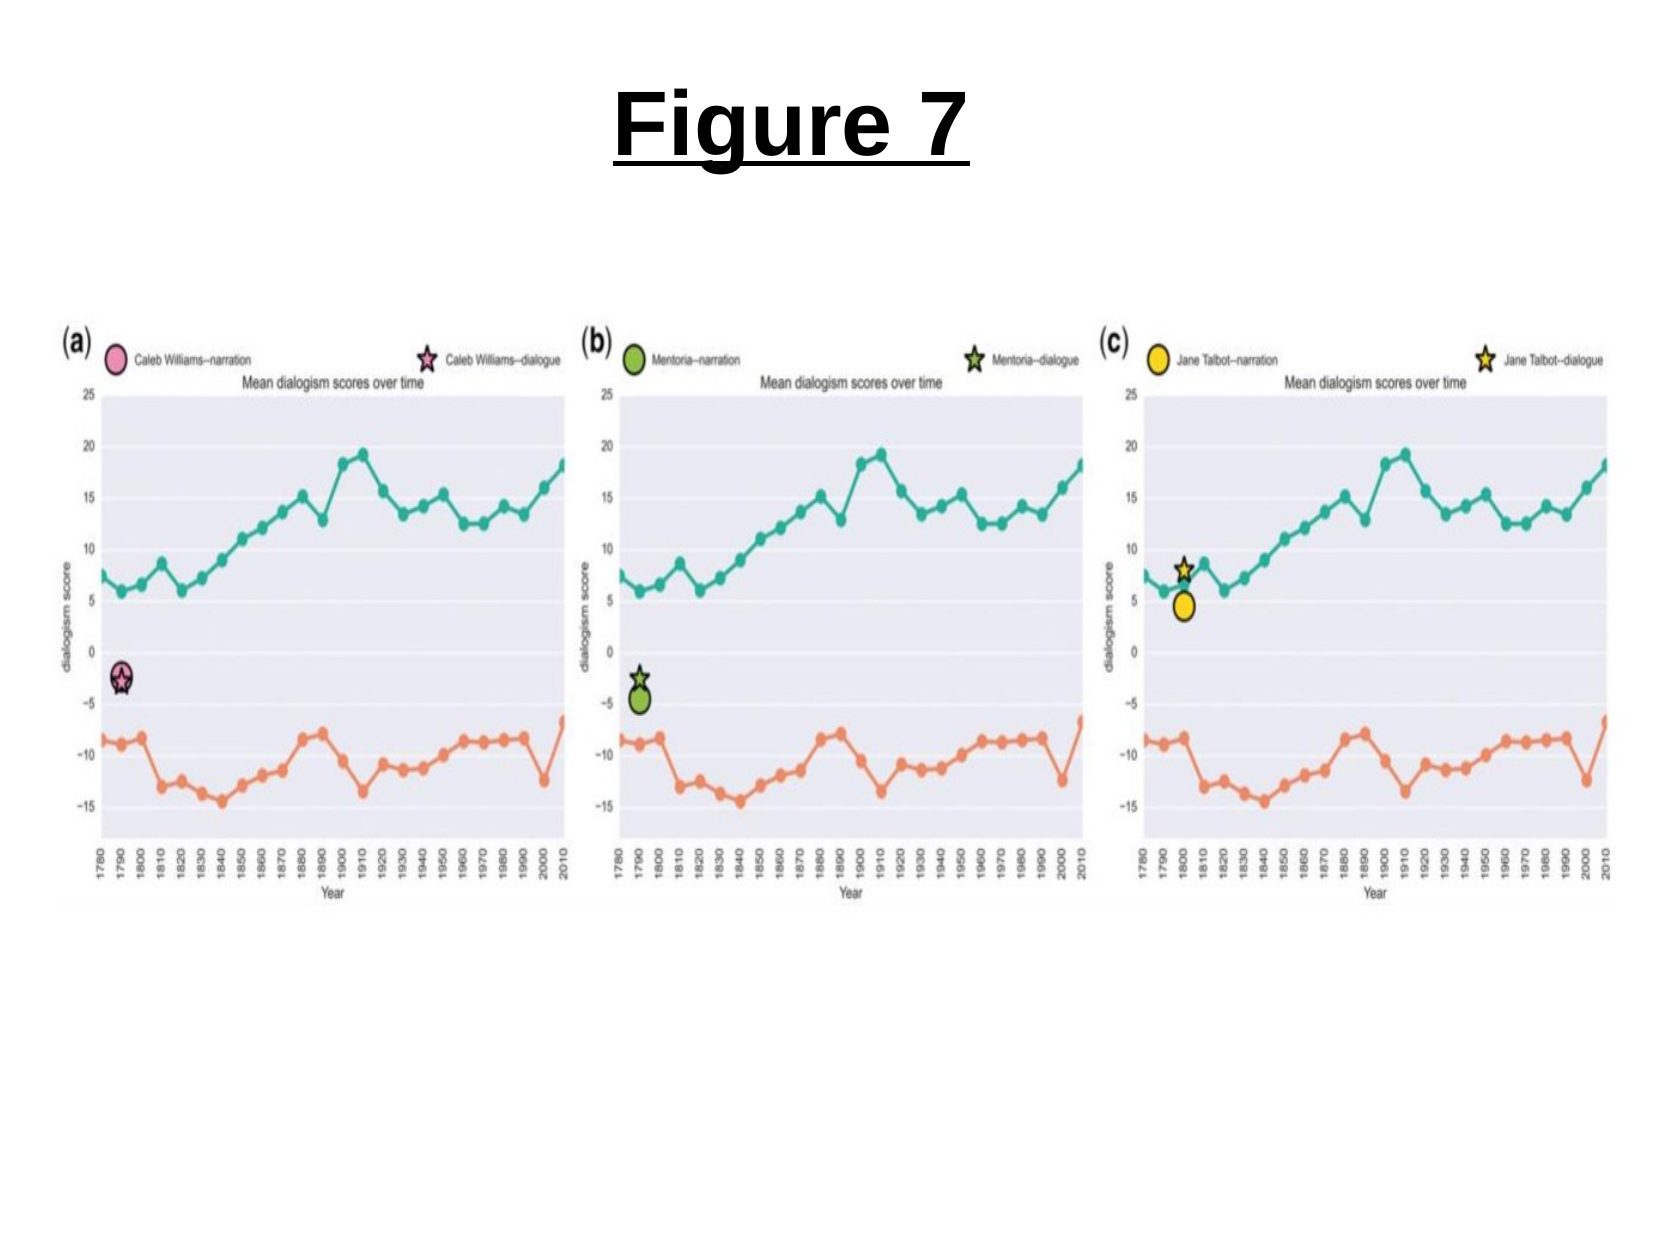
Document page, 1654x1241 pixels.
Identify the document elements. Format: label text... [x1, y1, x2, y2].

picture [0, 236, 1654, 1040]
title Figure 7 [401, 35, 1182, 213]
